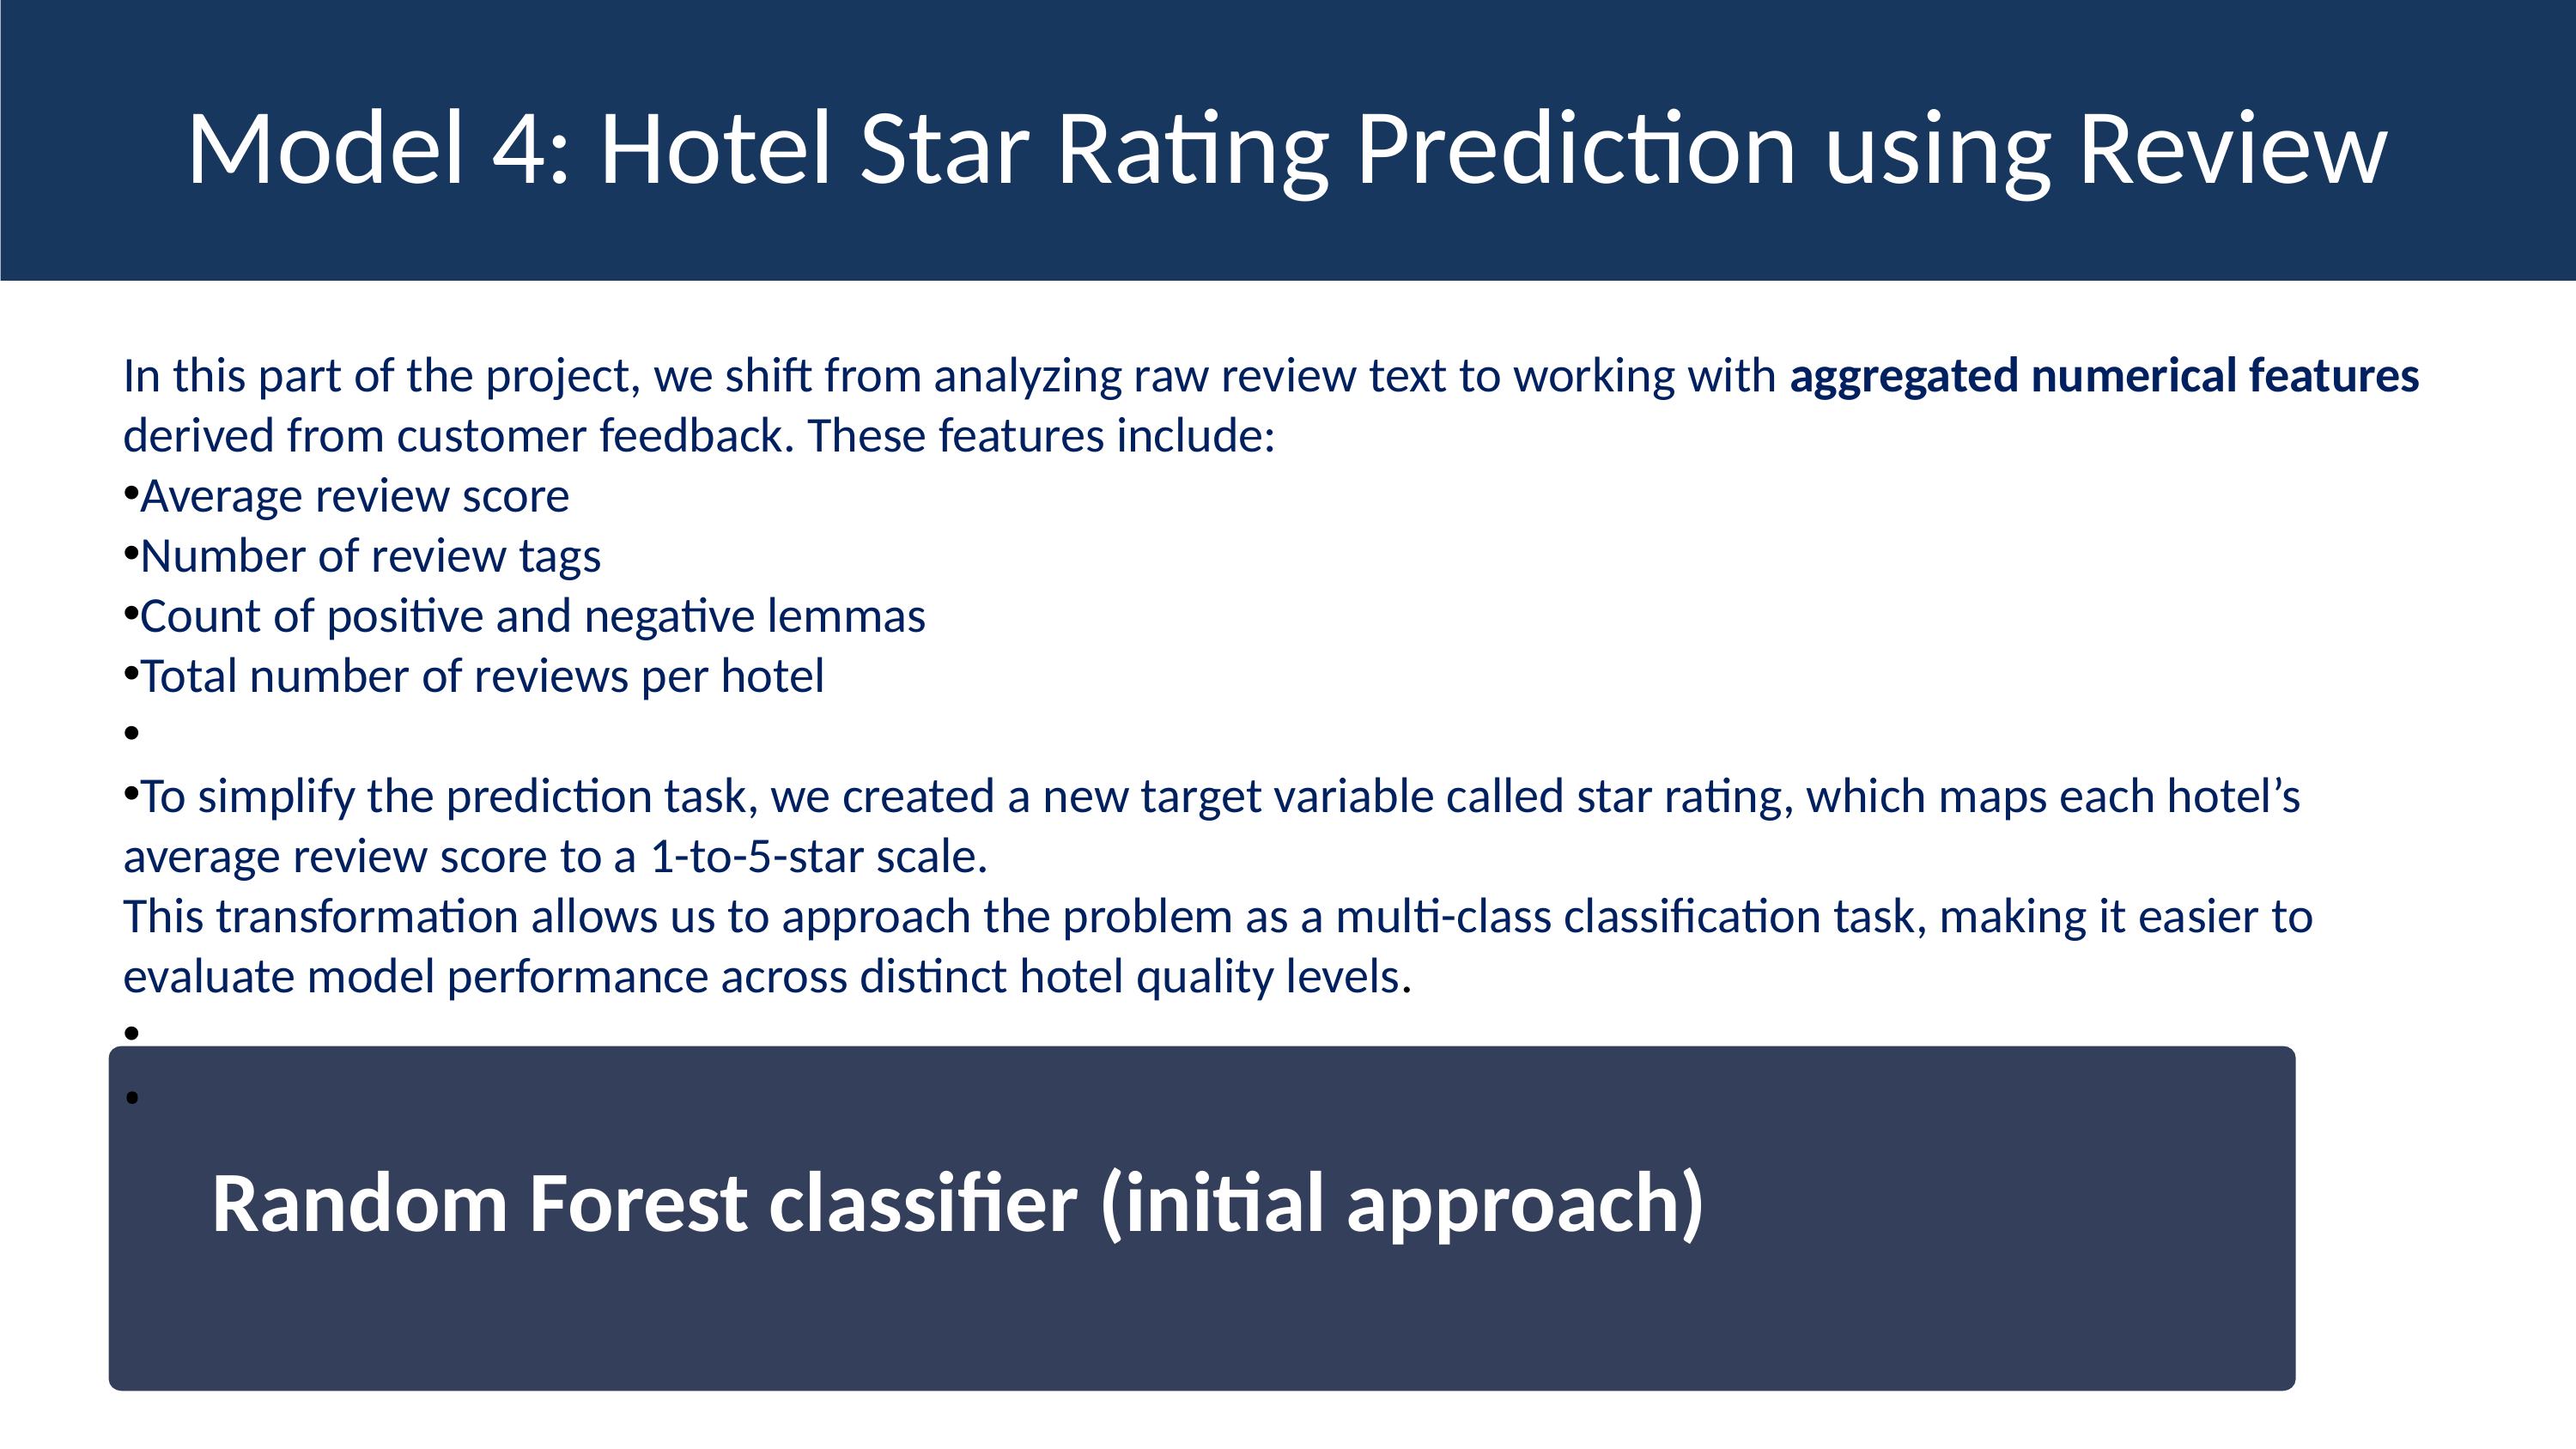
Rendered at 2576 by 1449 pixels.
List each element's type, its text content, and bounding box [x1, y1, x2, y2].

text_box [110, 1197, 2295, 1390]
text_box Model 4: Hotel Star Rating Prediction using Review [0, 0, 2576, 281]
text_box In this part of the project, we shift from analyzing raw review text to working with aggregated numerical features derived from customer feedback. These features include: Average review score Number of review tags Count of positive and negative lemmas Total number of reviews per hotel To simplify the prediction task, we created a new target variable called star rating, which maps each hotel’s average review score to a 1-to-5-star scale. This transformation allows us to approach the problem as a multi-class classification task, making it easier to evaluate model performance across distinct hotel quality levels. [110, 336, 2434, 1197]
text_box Random Forest classifier (initial approach) [198, 1139, 2351, 1257]
